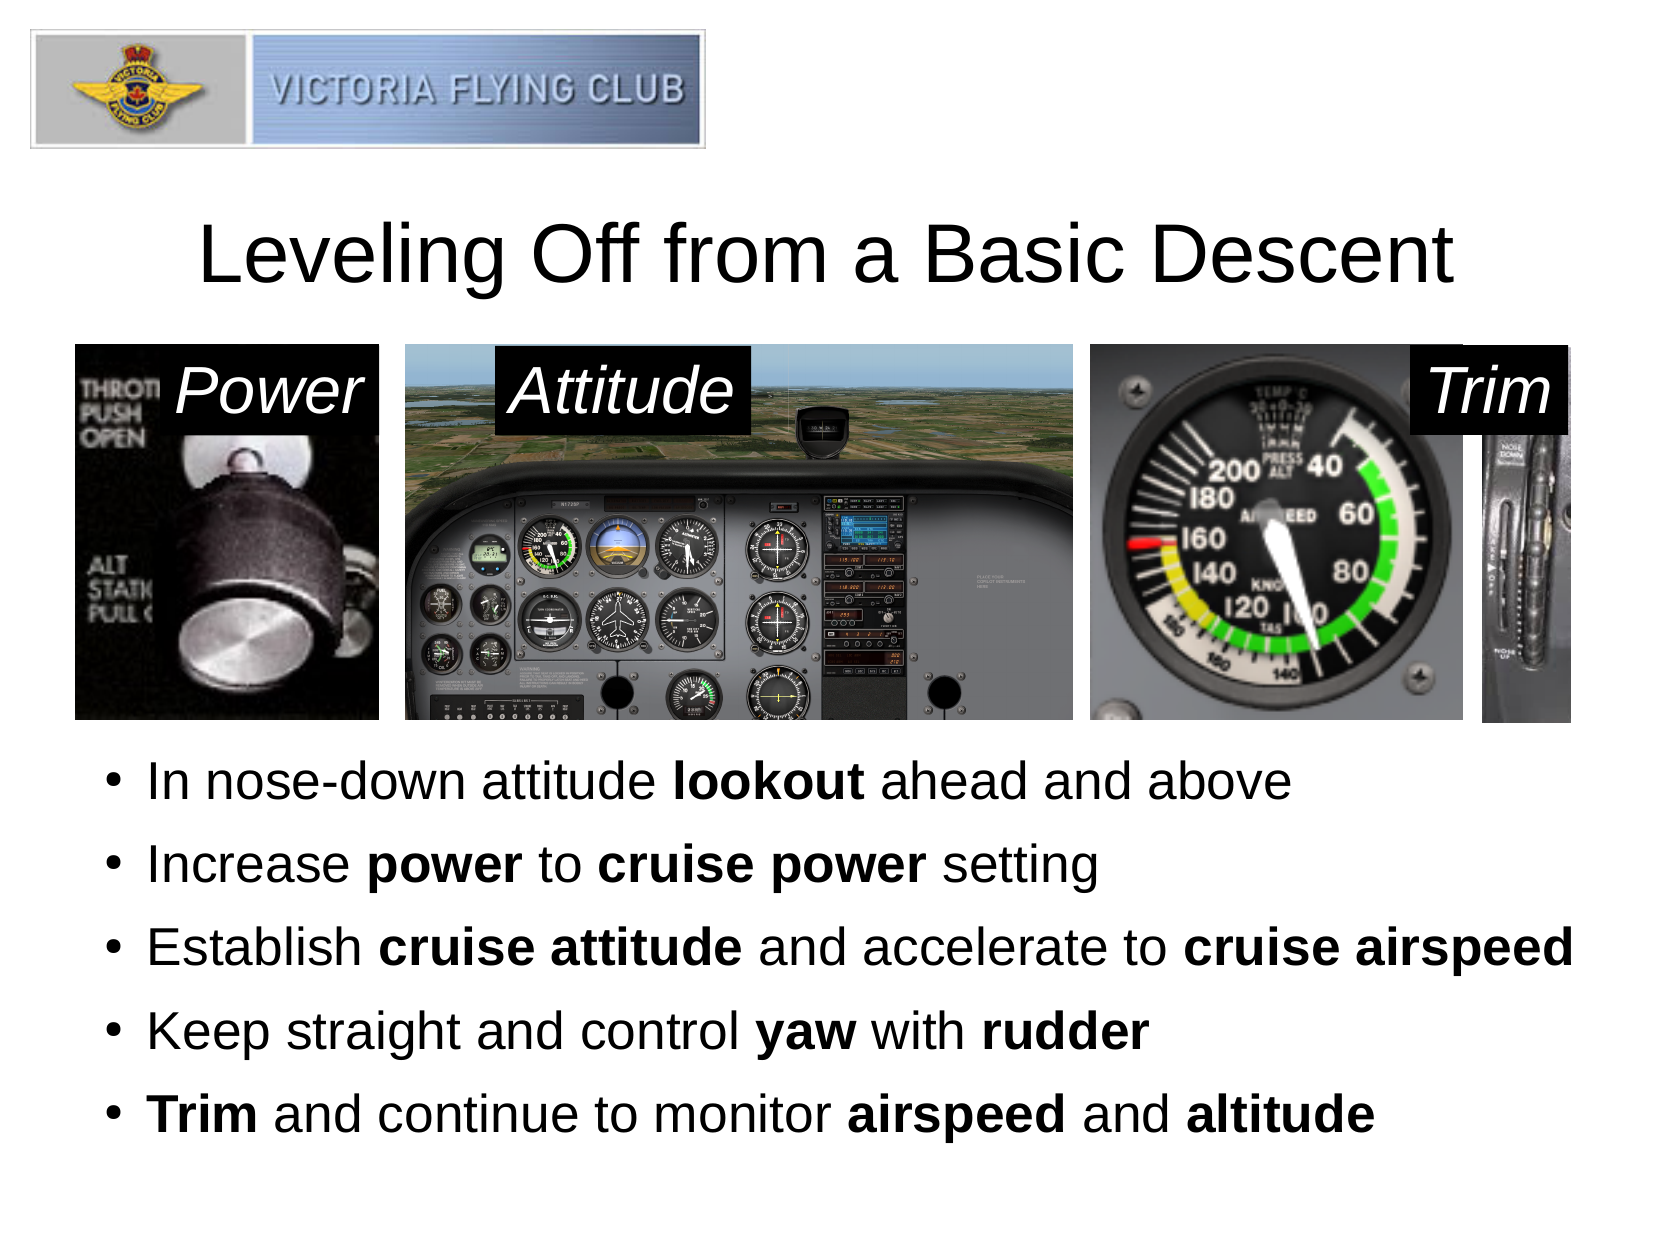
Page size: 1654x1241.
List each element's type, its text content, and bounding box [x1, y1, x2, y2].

list In nose-down attitude lookout ahead and above Increase power to cruise power setting Establish cruise attitude and accelerate to cruise airspeed Keep straight and control yaw with rudder Trim and continue to monitor airspeed and altitude [90, 750, 1579, 1201]
picture [405, 344, 1073, 721]
text_box Trim [1410, 345, 1569, 435]
picture [30, 29, 706, 149]
picture [75, 344, 379, 721]
title Leveling Off from a Basic Descent [82, 150, 1571, 358]
text_box Power [159, 345, 380, 436]
picture [1090, 344, 1463, 721]
text_box Attitude [495, 345, 752, 436]
picture [1482, 347, 1571, 723]
